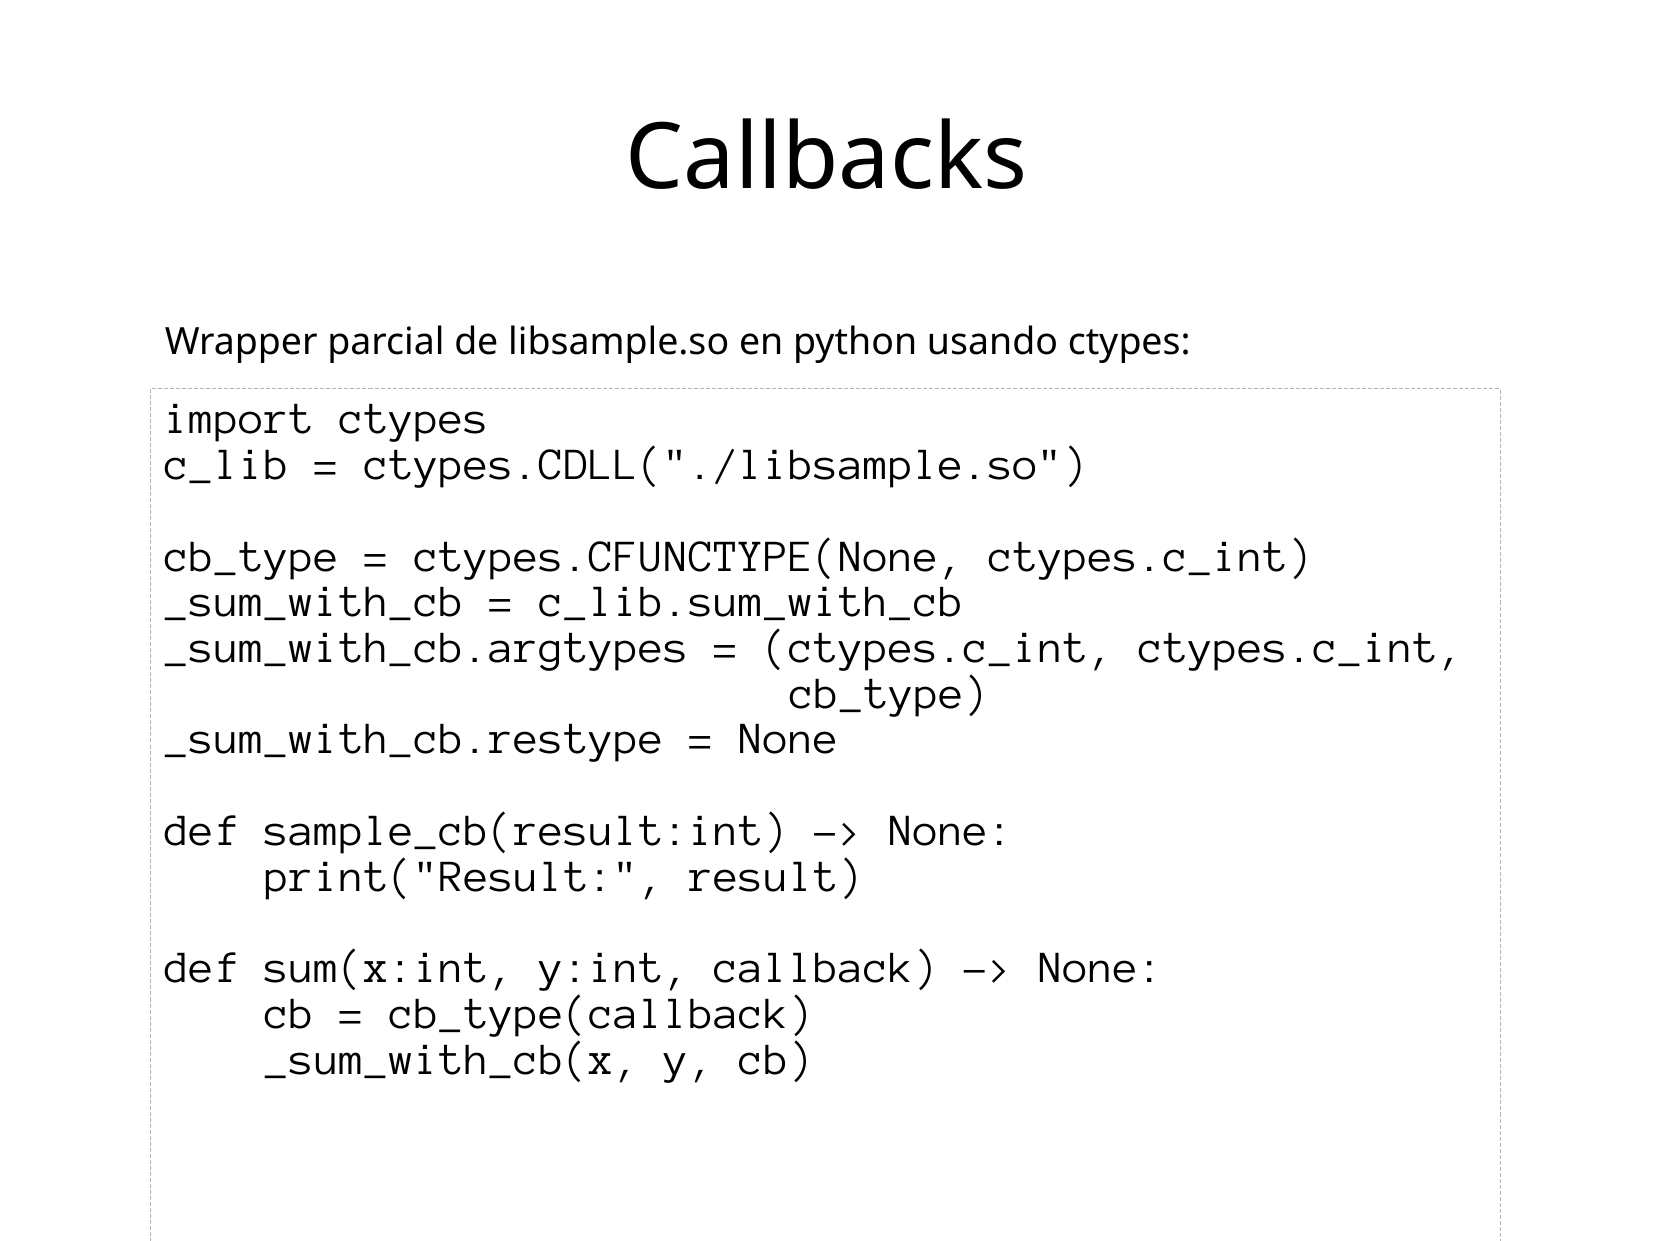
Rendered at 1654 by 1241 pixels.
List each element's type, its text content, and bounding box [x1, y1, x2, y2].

title Callbacks [82, 49, 1571, 257]
text_box Wrapper parcial de libsample.so en python usando ctypes: [150, 307, 1115, 367]
text_box import ctypes c_lib = ctypes.CDLL("./libsample.so") cb_type = ctypes.CFUNCTYPE(None, ctypes.c_int) _sum_with_cb = c_lib.sum_with_cb _sum_with_cb.argtypes = (ctypes.c_int, ctypes.c_int, cb_type) _sum_with_cb.restype = None def sample_cb(result:int) -> None: print("Result:", result) def sum(x:int, y:int, callback) -> None: cb = cb_type(callback) _sum_with_cb(x, y, cb) [150, 388, 1501, 1091]
